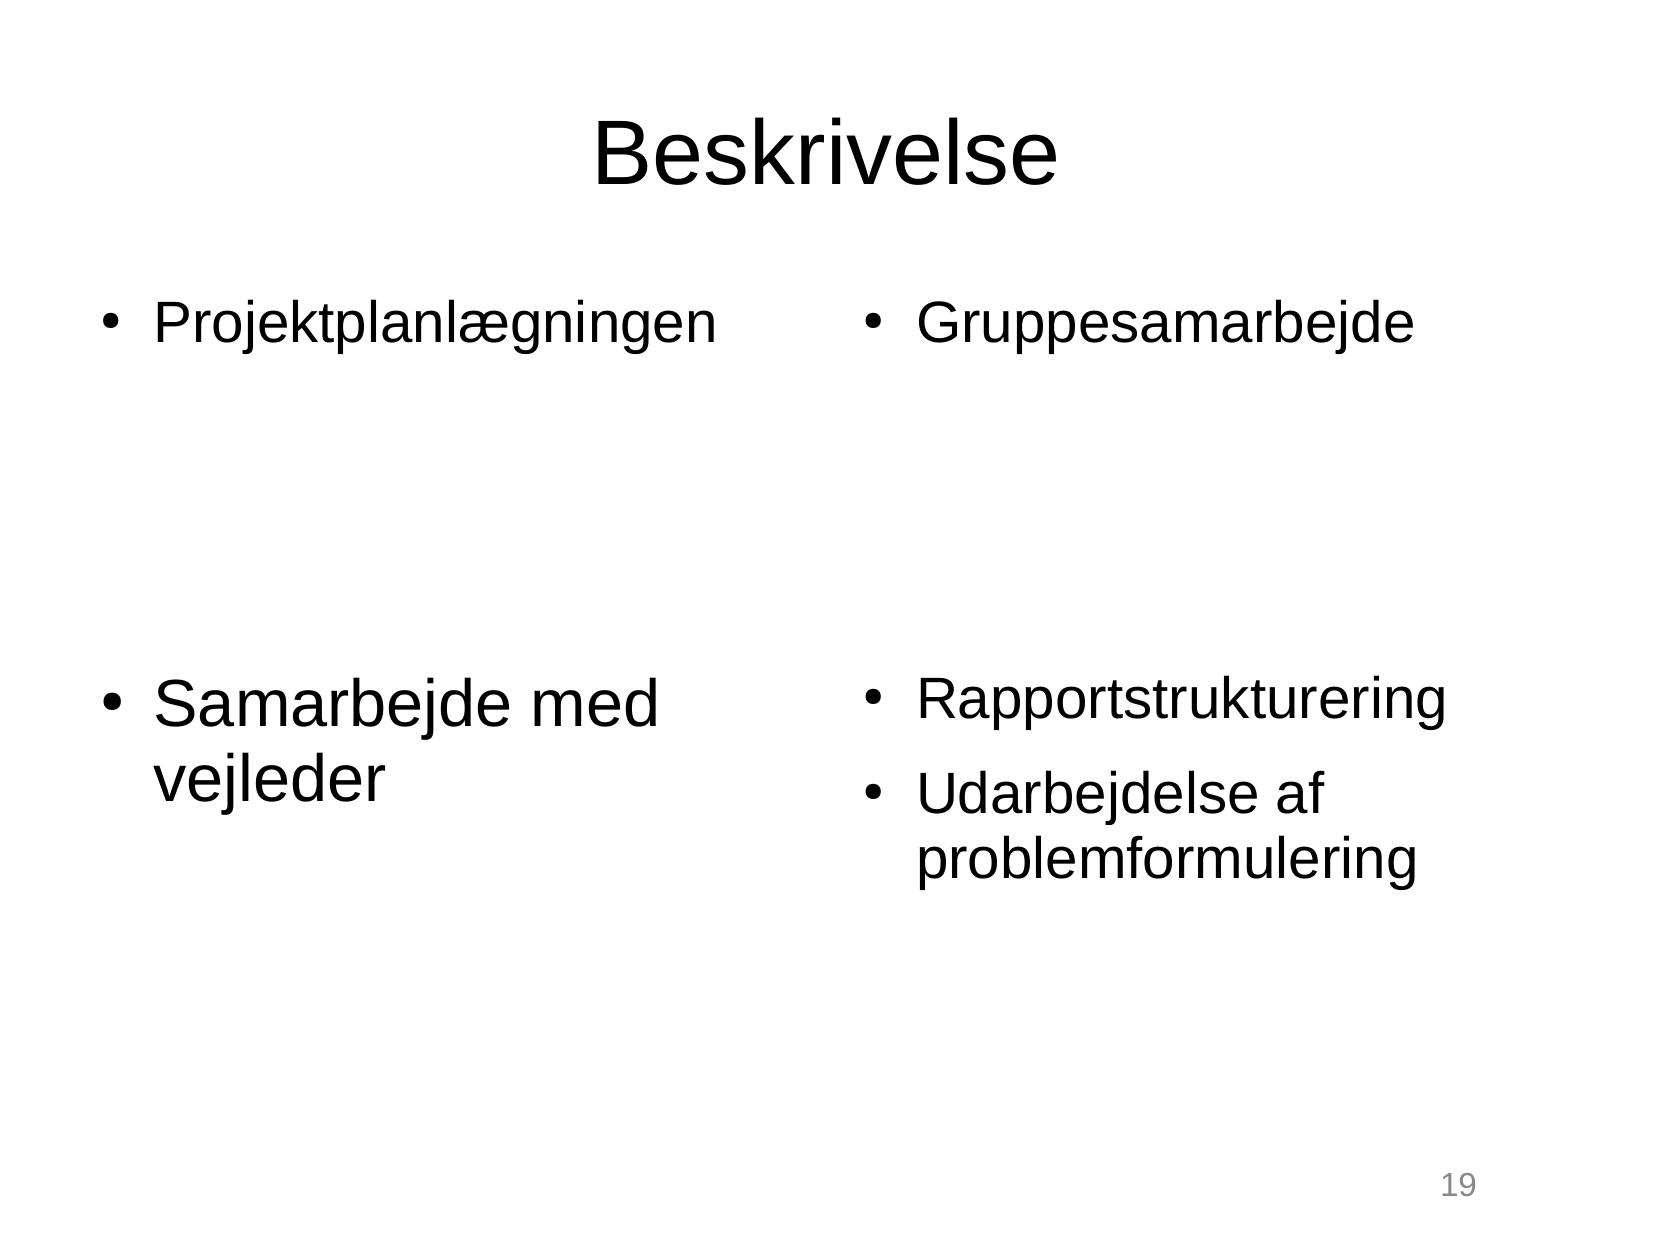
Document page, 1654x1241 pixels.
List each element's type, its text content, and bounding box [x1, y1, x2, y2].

title Beskrivelse [82, 49, 1571, 257]
list Samarbejde med vejleder [82, 665, 809, 1009]
list Rapportstrukturering Udarbejdelse af problemformulering [845, 665, 1572, 1009]
list Projektplanlægningen [82, 290, 809, 634]
list Gruppesamarbejde [845, 290, 1572, 634]
